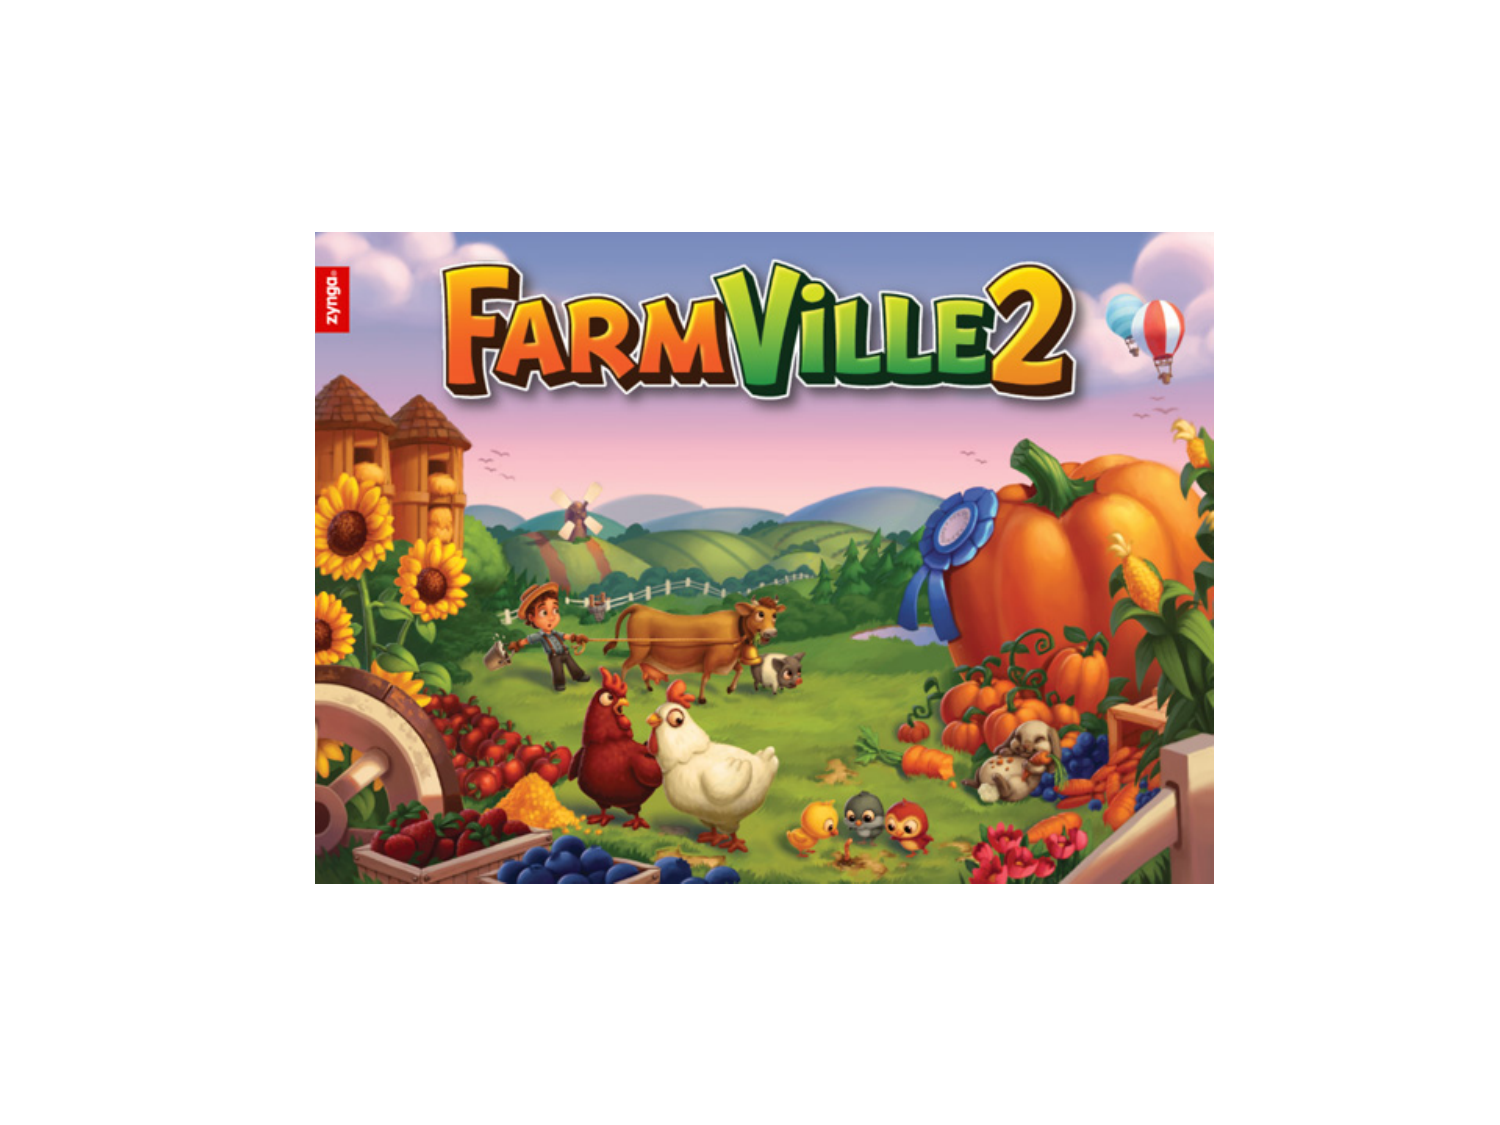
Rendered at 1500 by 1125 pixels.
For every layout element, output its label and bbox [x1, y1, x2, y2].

picture [315, 232, 1214, 884]
